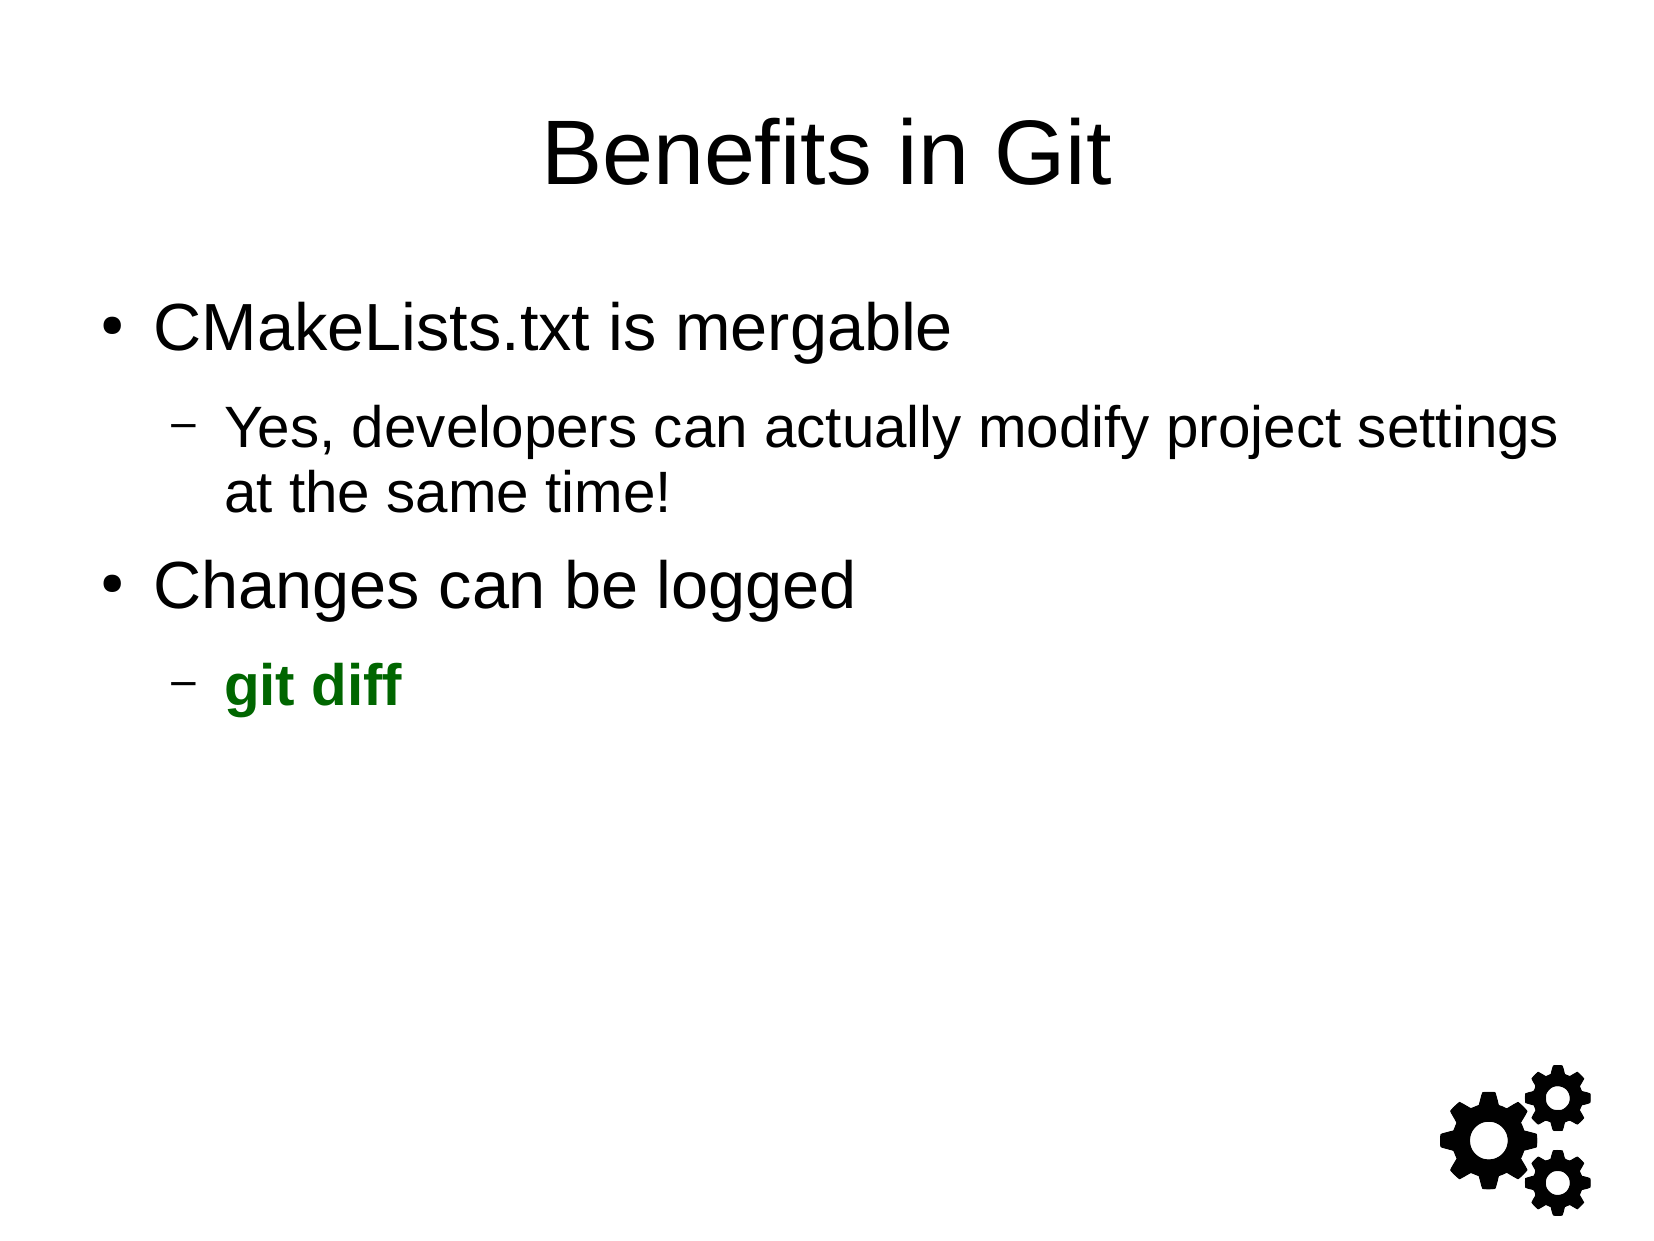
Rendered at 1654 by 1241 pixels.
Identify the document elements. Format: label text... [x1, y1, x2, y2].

title Benefits in Git [82, 49, 1571, 257]
picture [1440, 1065, 1591, 1216]
list CMakeLists.txt is mergable Yes, developers can actually modify project settings at the same time! Changes can be logged git diff [82, 290, 1571, 1010]
